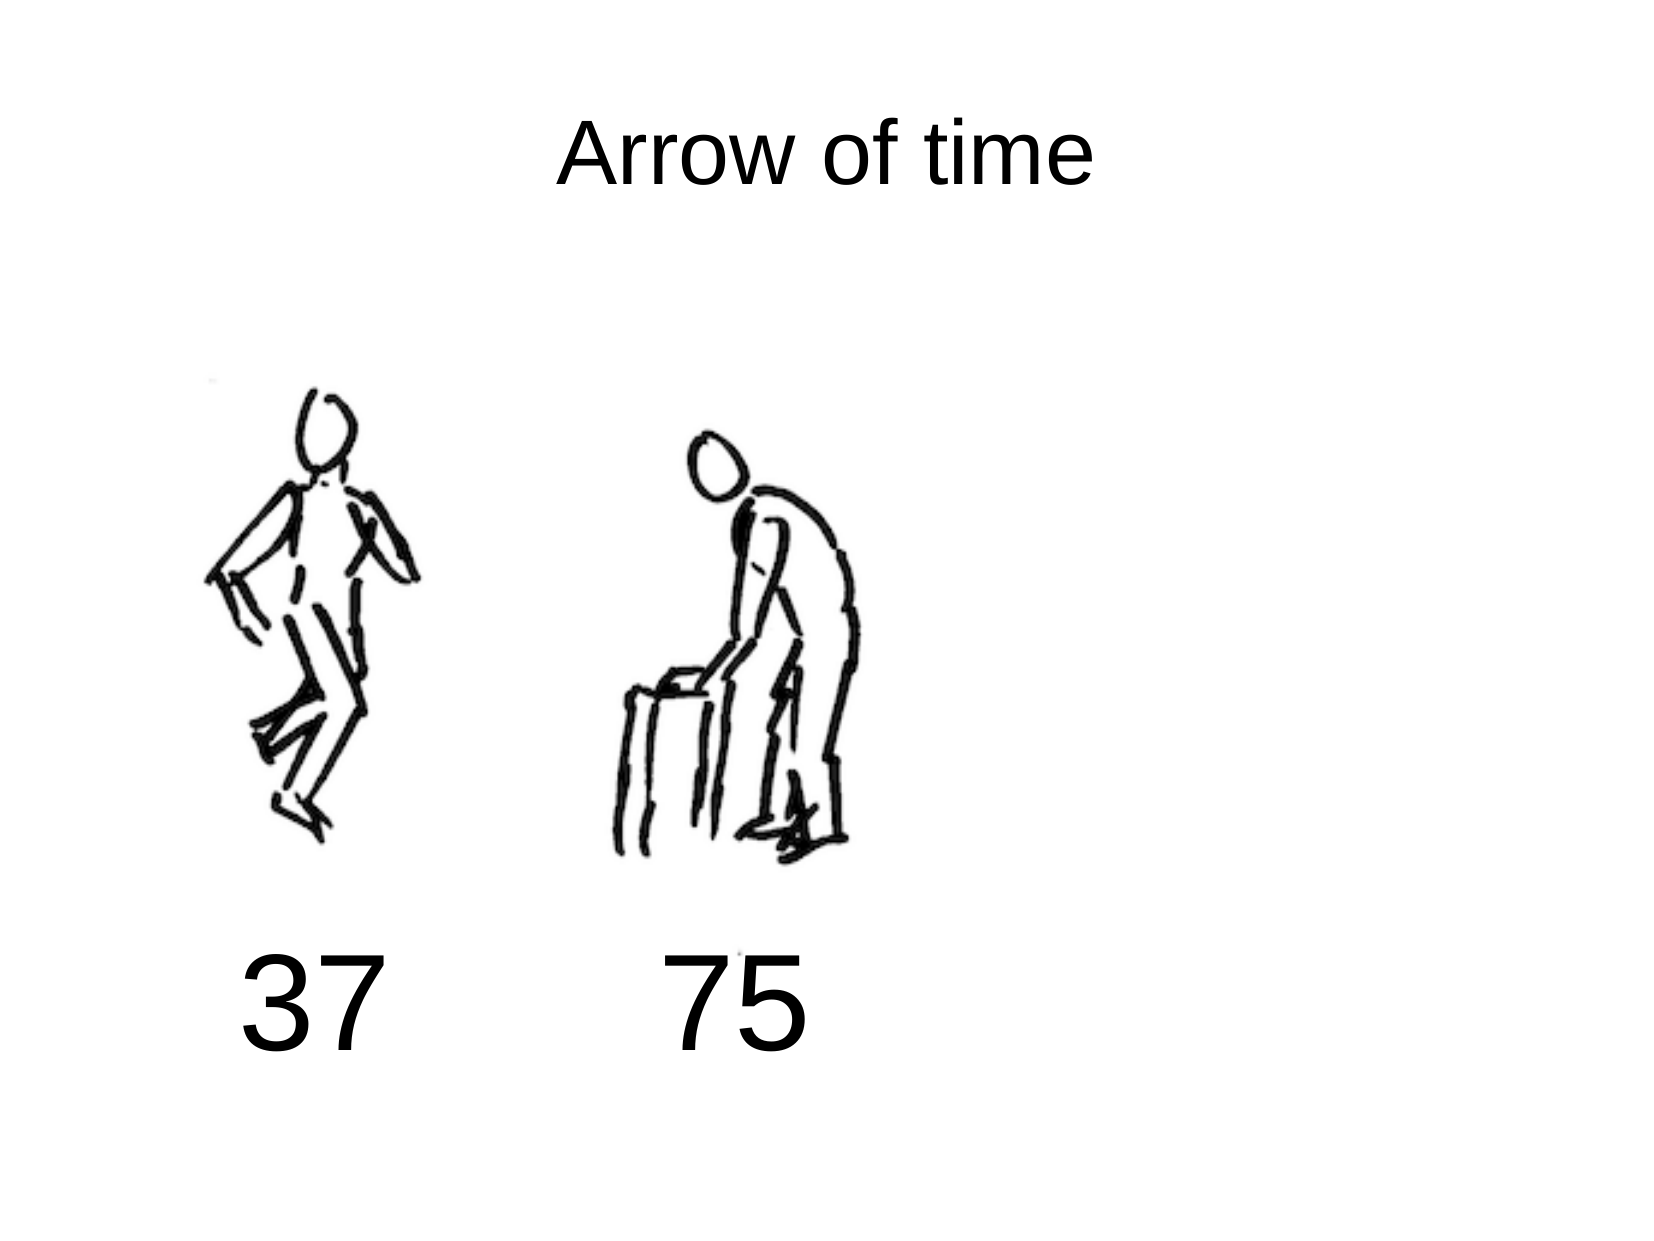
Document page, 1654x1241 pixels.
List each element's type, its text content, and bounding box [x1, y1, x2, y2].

picture [75, 314, 1056, 959]
text_box 37 75 [135, 926, 814, 1081]
title Arrow of time [82, 49, 1571, 257]
